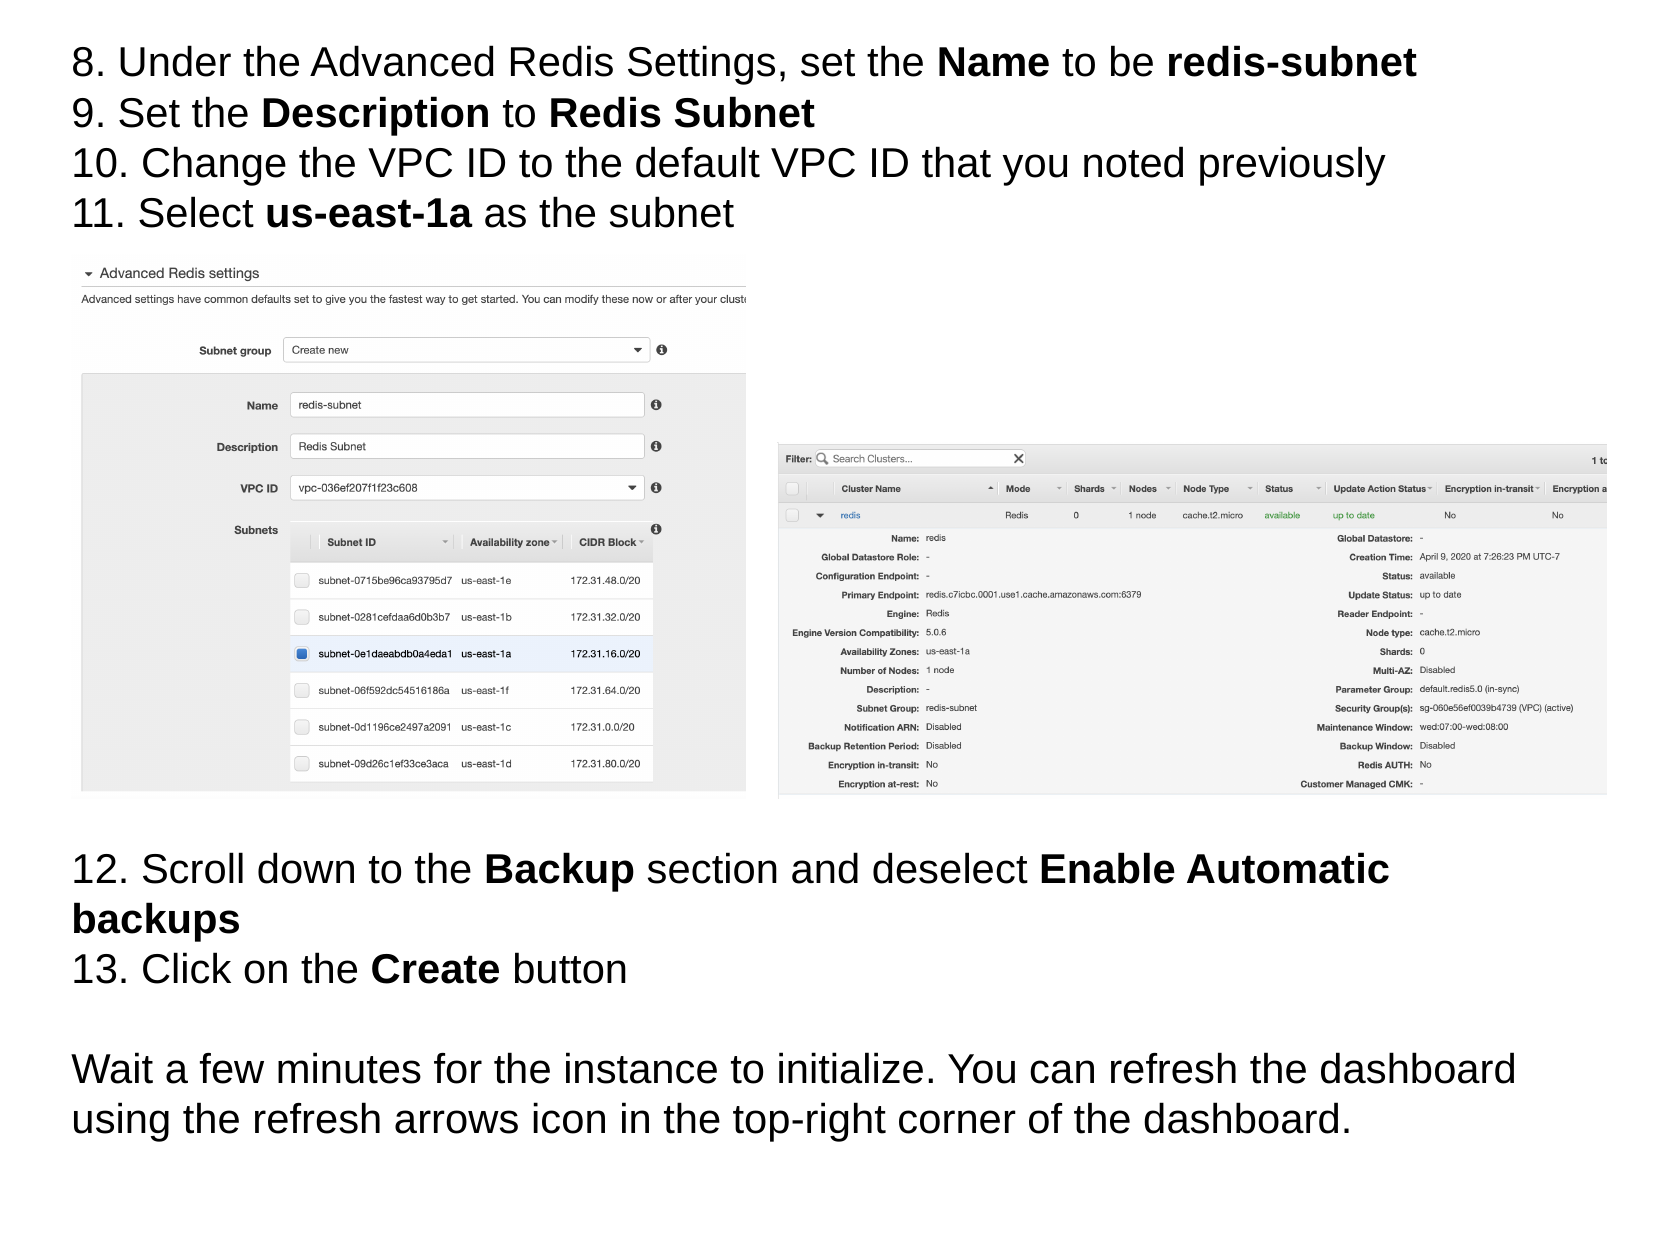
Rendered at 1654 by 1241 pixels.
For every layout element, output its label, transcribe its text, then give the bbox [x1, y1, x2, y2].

picture [777, 443, 1607, 800]
picture [71, 254, 746, 799]
list 8. Under the Advanced Redis Settings, set the Name to be redis-subnet 9. Set the Description to Redis Subnet 10. Change the VPC ID to the default VPC ID that you noted previously 11. Select us-east-1a as the subnet [71, 35, 1560, 289]
text_box 12. Scroll down to the Backup section and deselect Enable Automatic backups 13. Click on the Create button Wait a few minutes for the instance to initialize. You can refresh the dashboard using the refresh arrows icon in the top-right corner of the dashboard. [71, 842, 1560, 1096]
